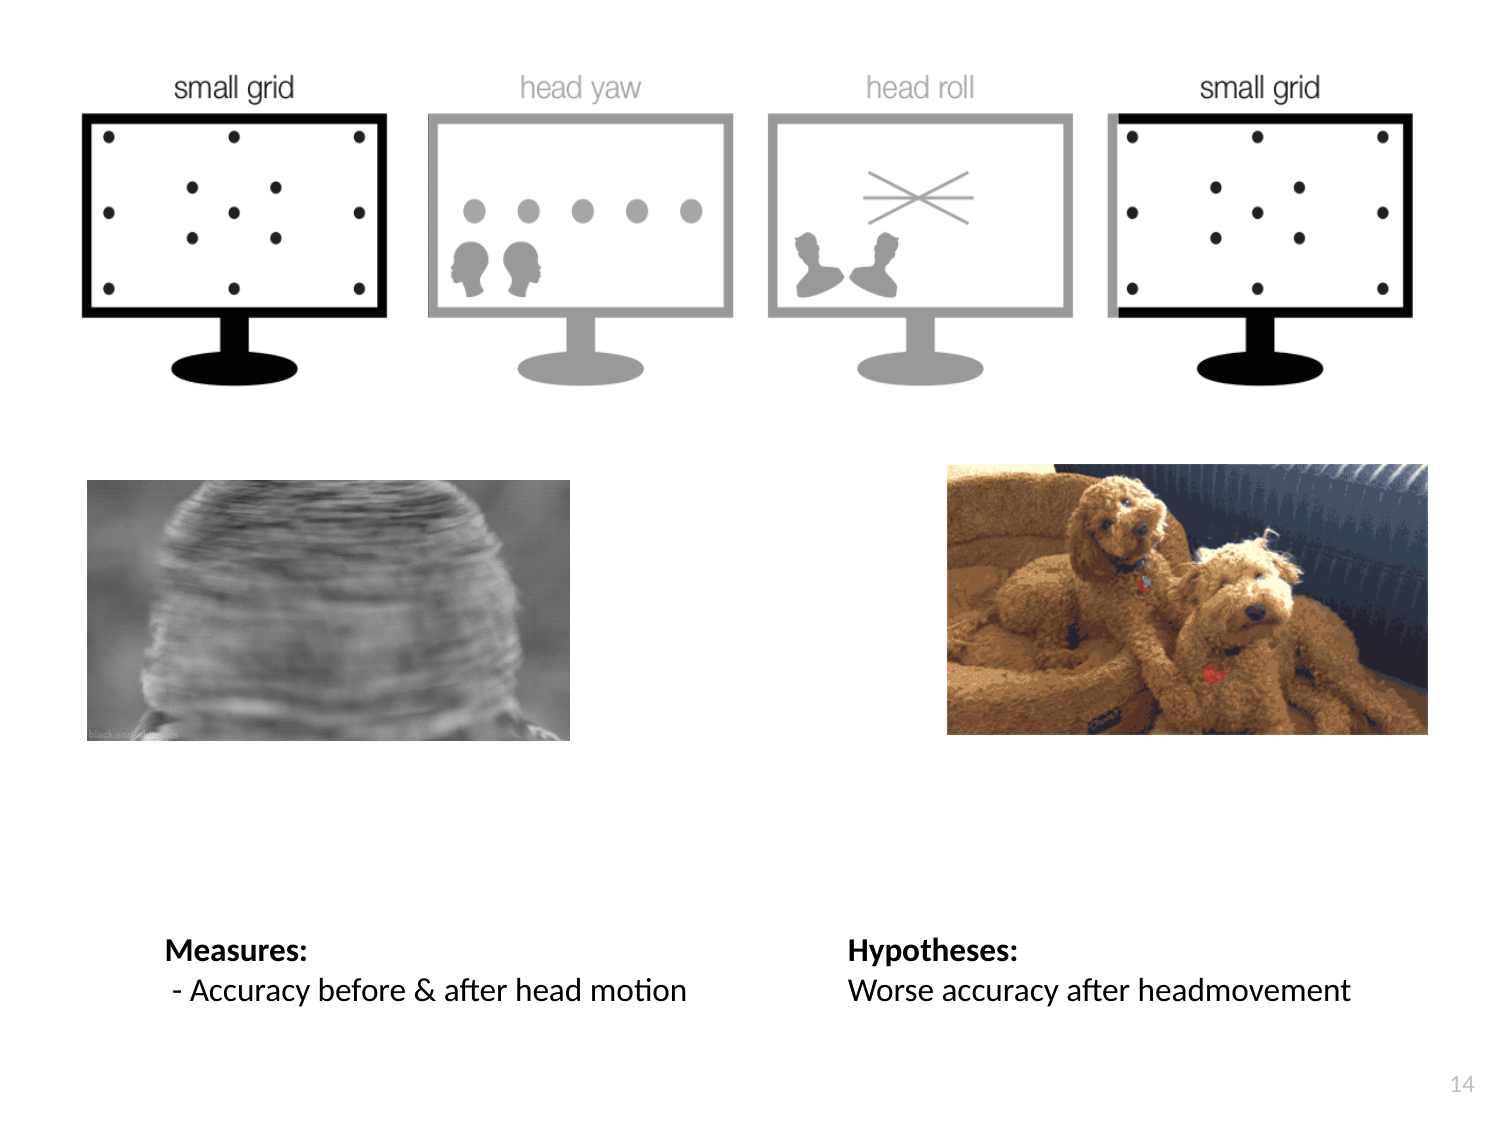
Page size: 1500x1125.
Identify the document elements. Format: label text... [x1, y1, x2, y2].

picture [87, 480, 570, 741]
picture [74, 50, 1432, 441]
text_box Hypotheses: Worse accuracy after headmovement [833, 920, 1367, 1016]
picture [947, 464, 1428, 735]
text_box Measures: - Accuracy before & after head motion [149, 920, 703, 1016]
text_box [428, 0, 1119, 405]
